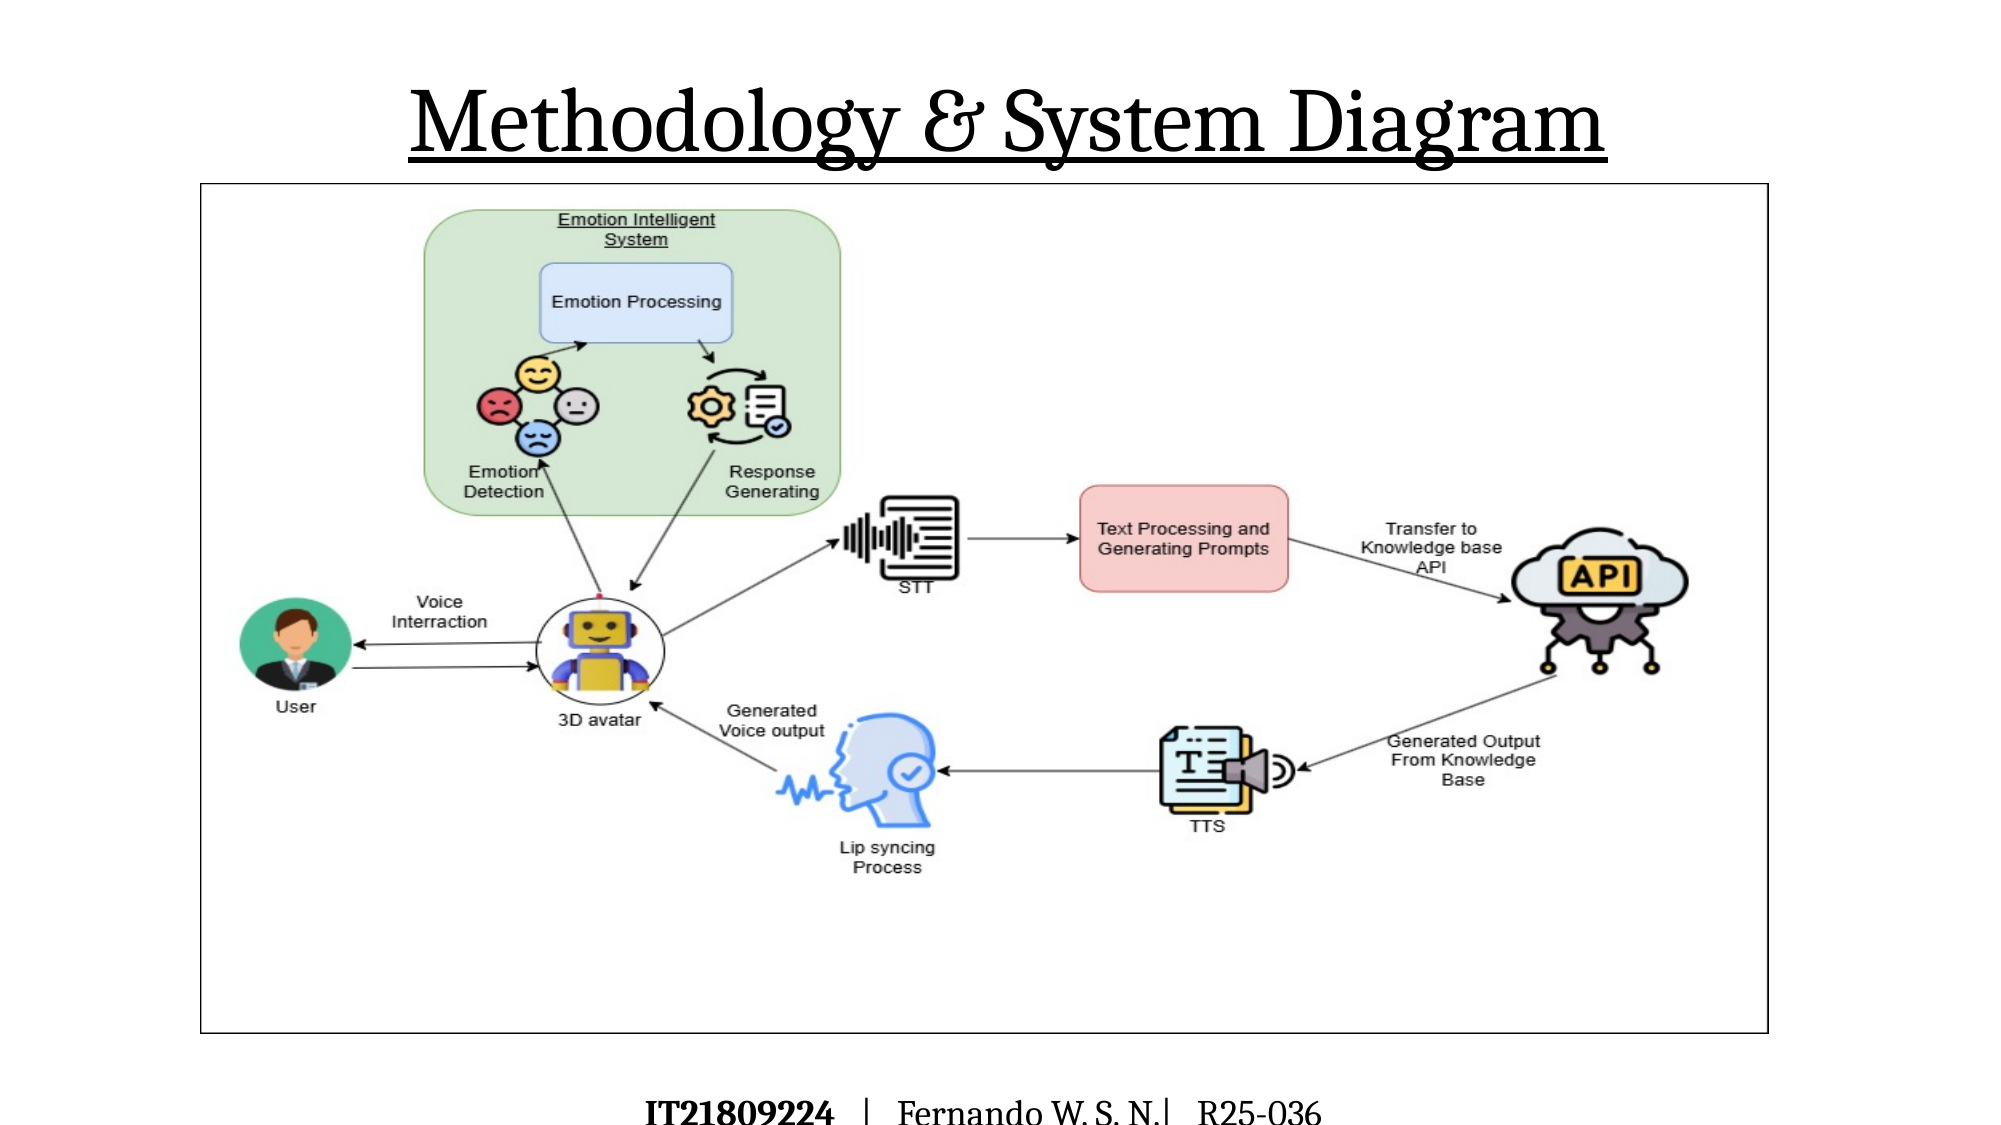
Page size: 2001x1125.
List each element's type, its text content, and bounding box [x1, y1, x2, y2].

picture [200, 184, 1769, 1034]
title Methodology & System Diagram [50, 50, 1967, 180]
text_box IT21809224 | Fernando W. S. N.| R25-036 [630, 1081, 1748, 1125]
